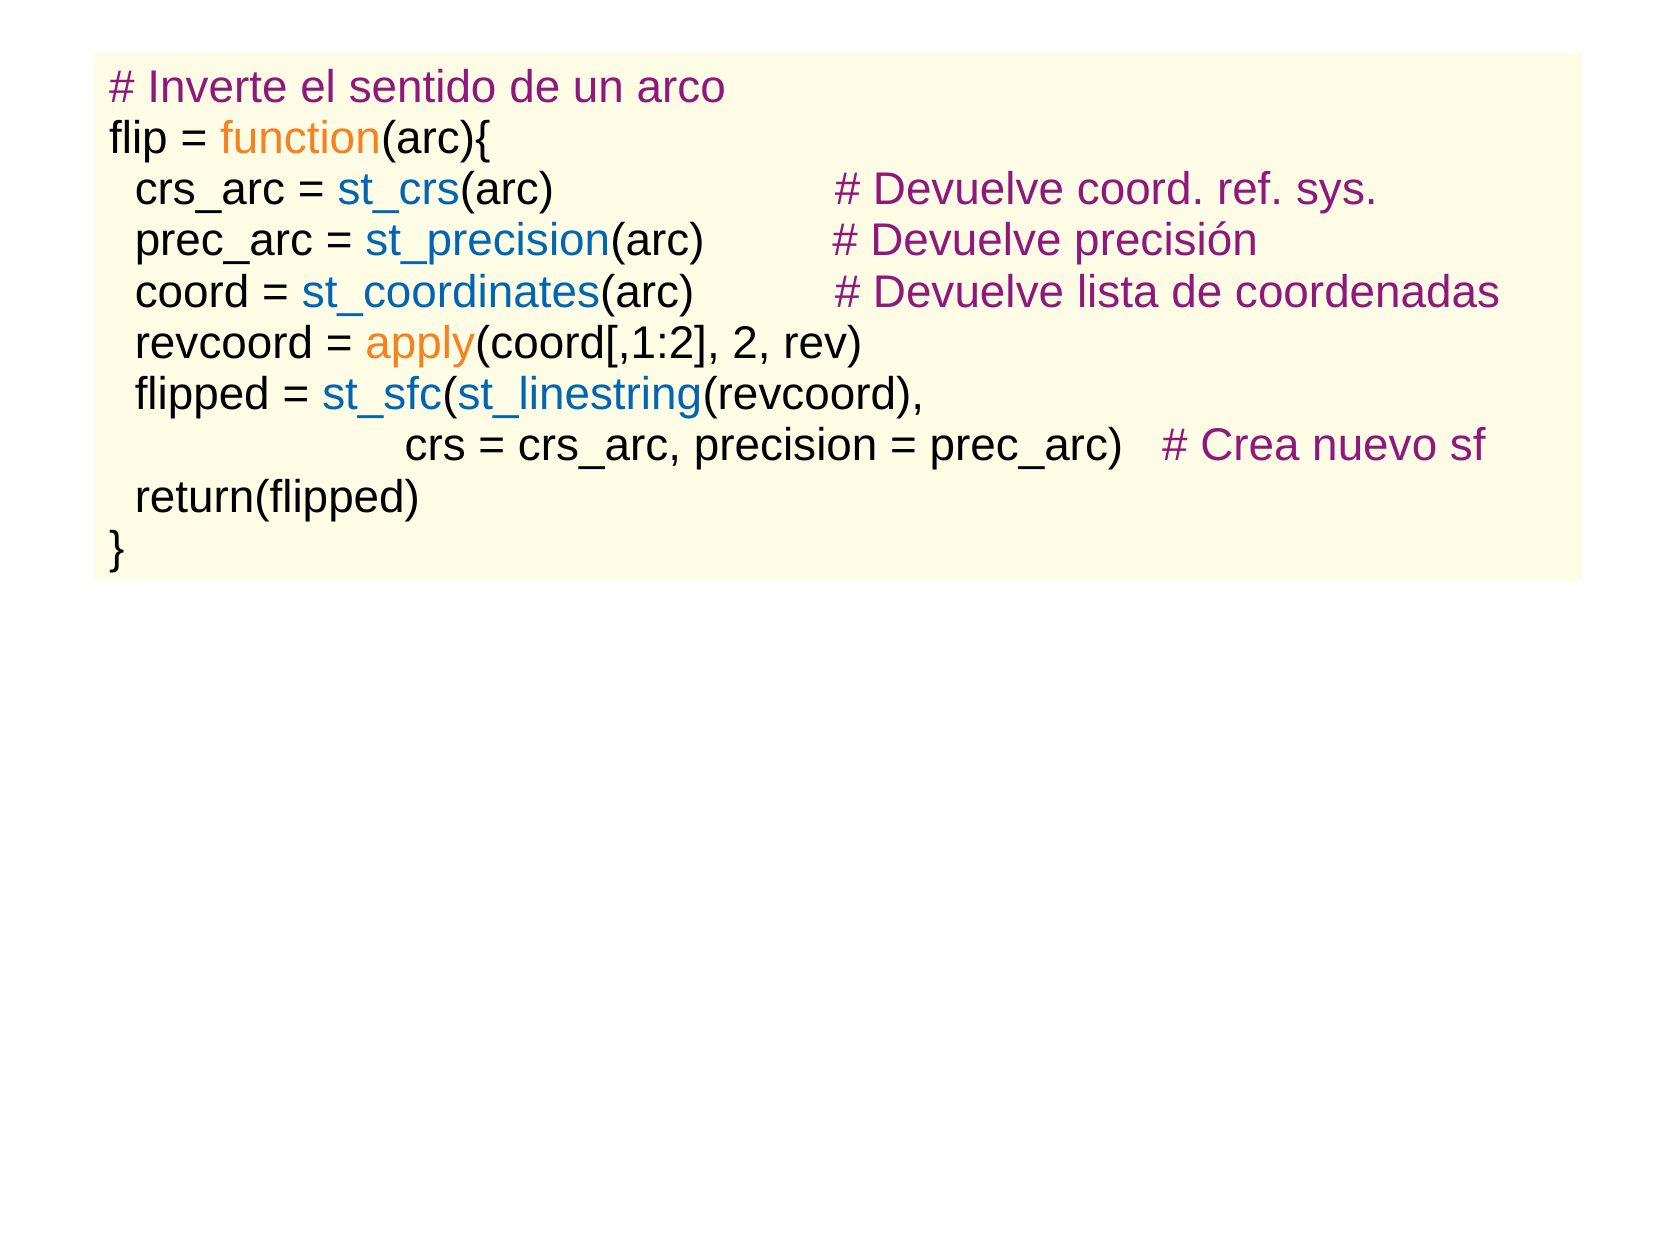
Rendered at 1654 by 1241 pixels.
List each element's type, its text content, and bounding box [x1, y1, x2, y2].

text_box # Inverte el sentido de un arco flip = function(arc){ crs_arc = st_crs(arc) # Devuelve coord. ref. sys. prec_arc = st_precision(arc) # Devuelve precisión coord = st_coordinates(arc) # Devuelve lista de coordenadas revcoord = apply(coord[,1:2], 2, rev) flipped = st_sfc(st_linestring(revcoord), crs = crs_arc, precision = prec_arc) # Crea nuevo sf return(flipped) } [94, 53, 1583, 581]
